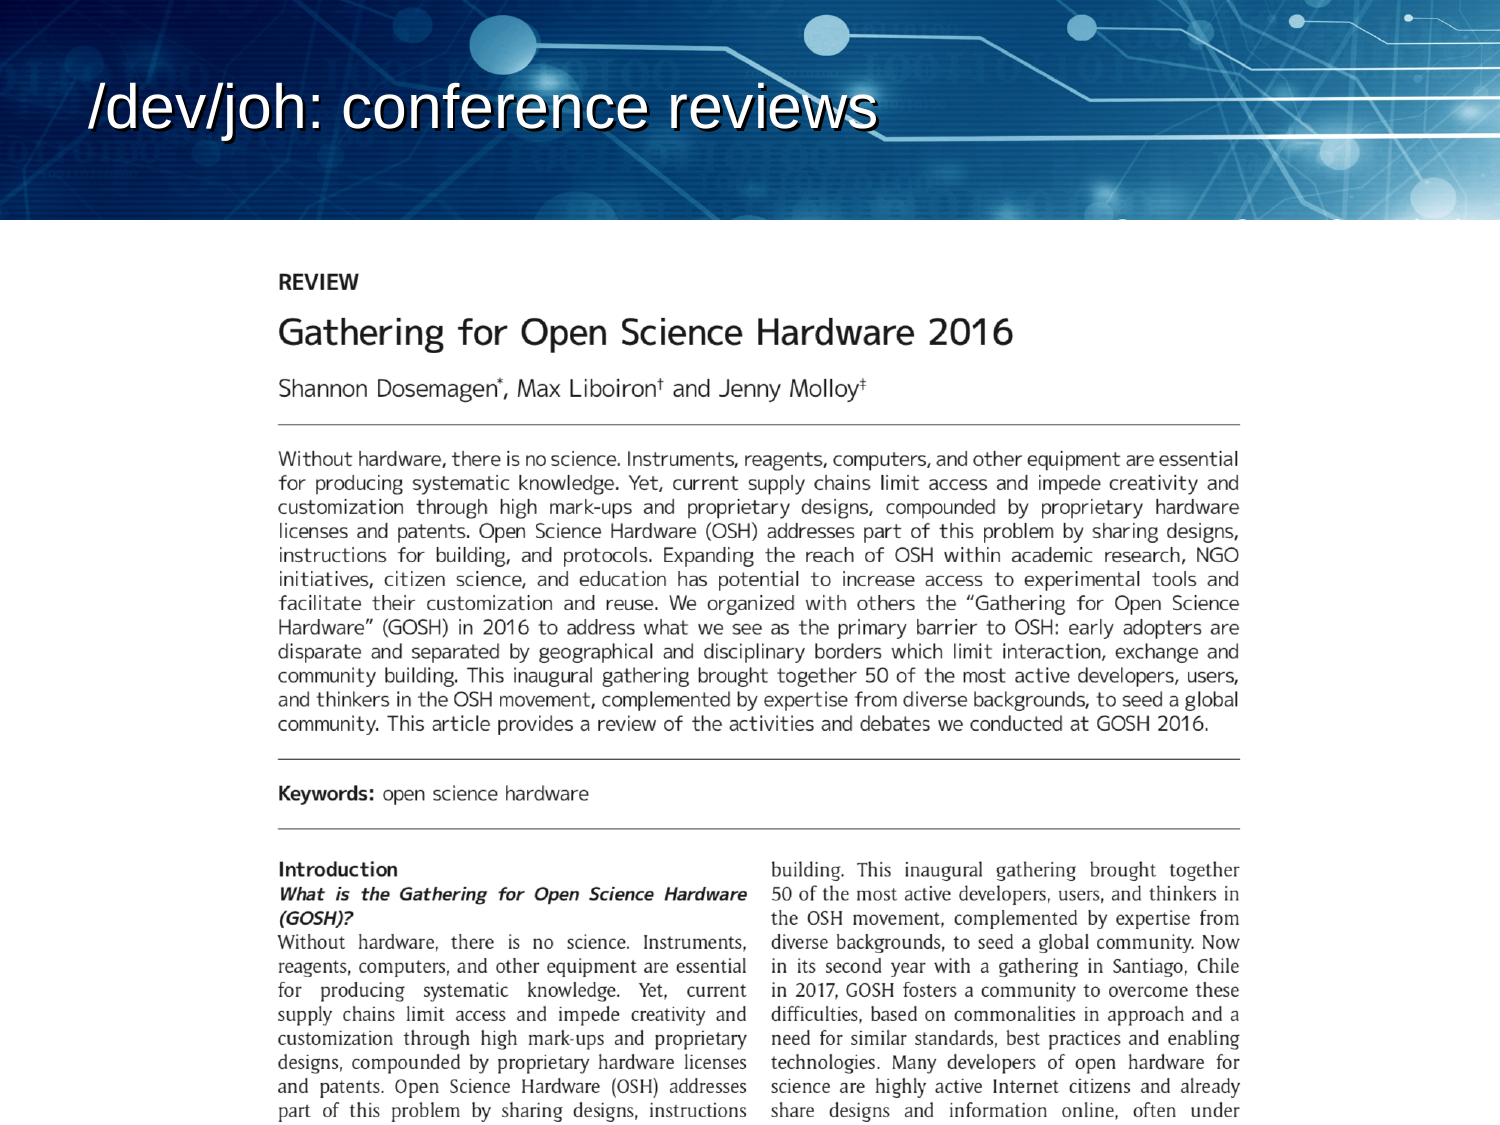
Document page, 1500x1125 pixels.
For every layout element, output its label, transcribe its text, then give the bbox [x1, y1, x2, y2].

title /dev/joh: conference reviews [73, 0, 1368, 218]
picture [156, 223, 1344, 1125]
picture [0, 0, 1500, 220]
